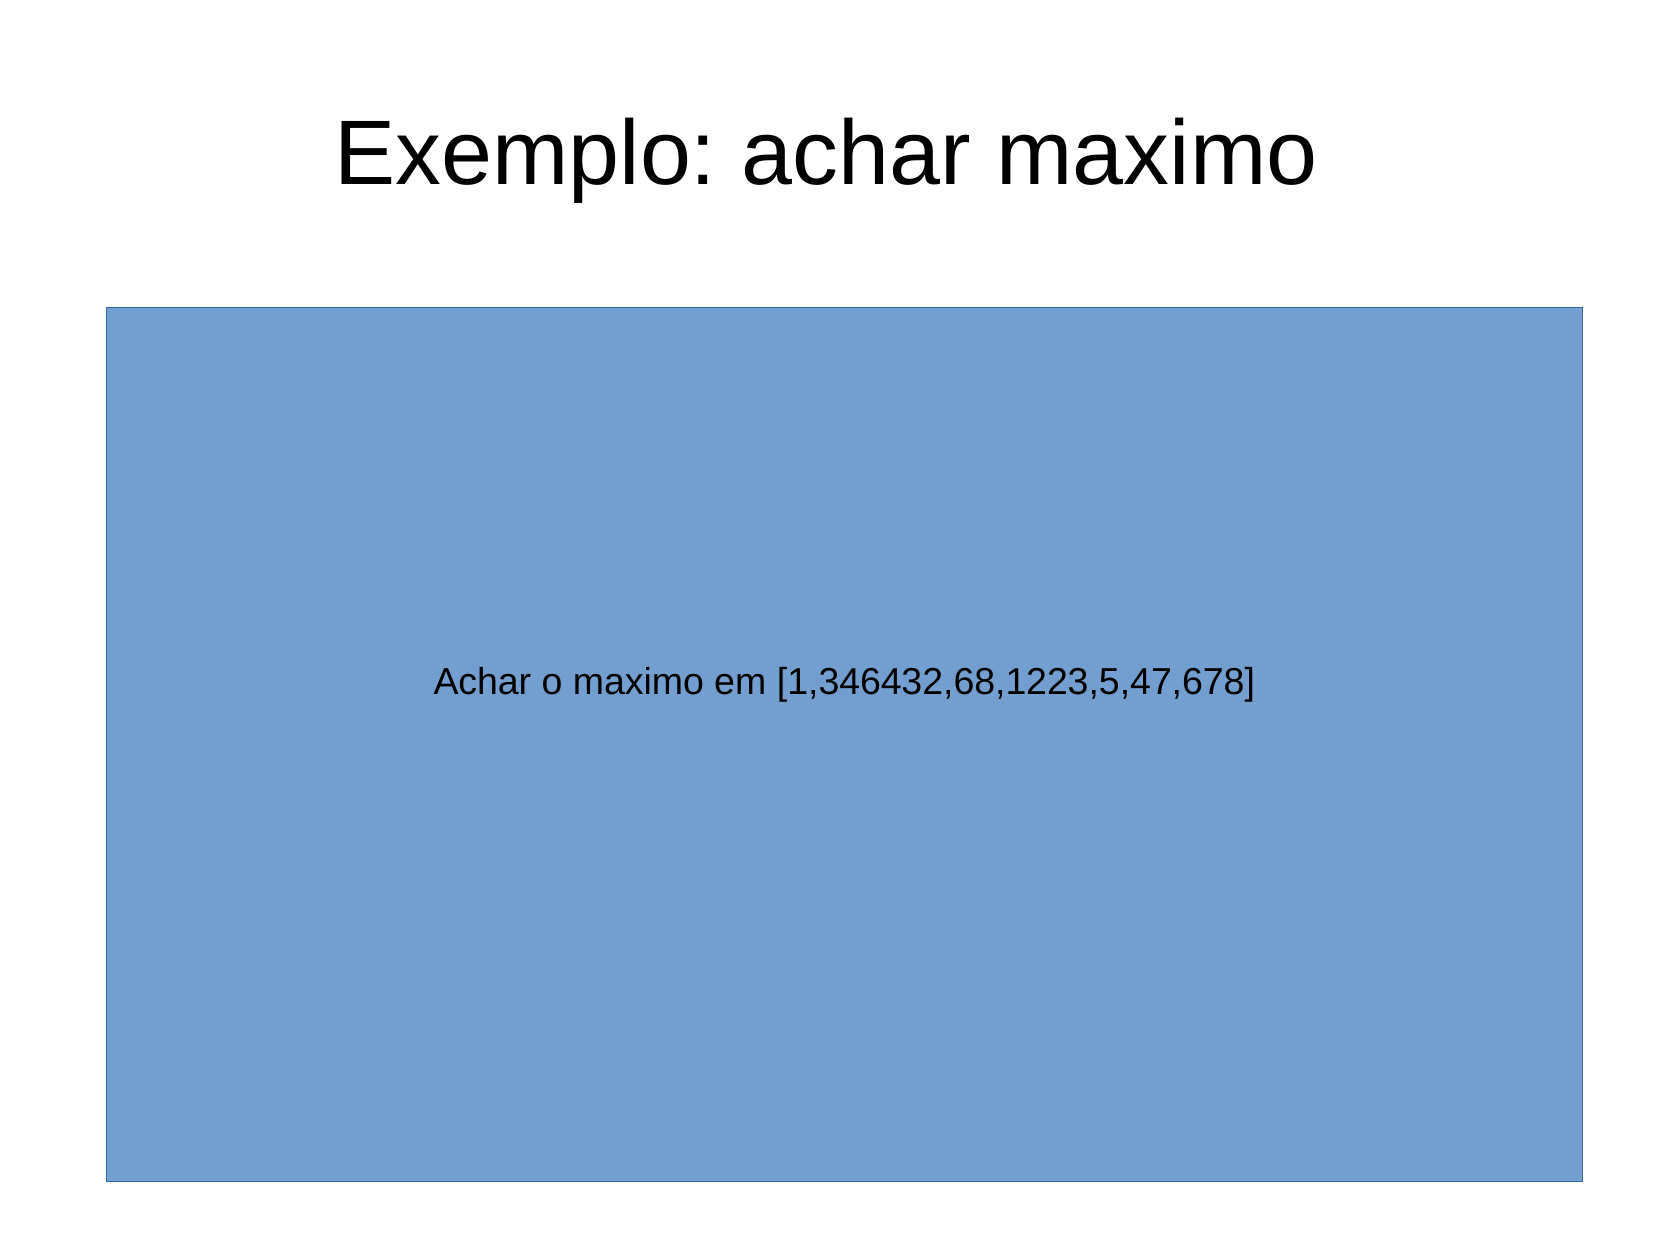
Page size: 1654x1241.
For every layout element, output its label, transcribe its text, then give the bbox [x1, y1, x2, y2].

title Exemplo: achar maximo [82, 49, 1571, 257]
text_box Achar o maximo em [1,346432,68,1223,5,47,678] [106, 307, 1583, 1182]
